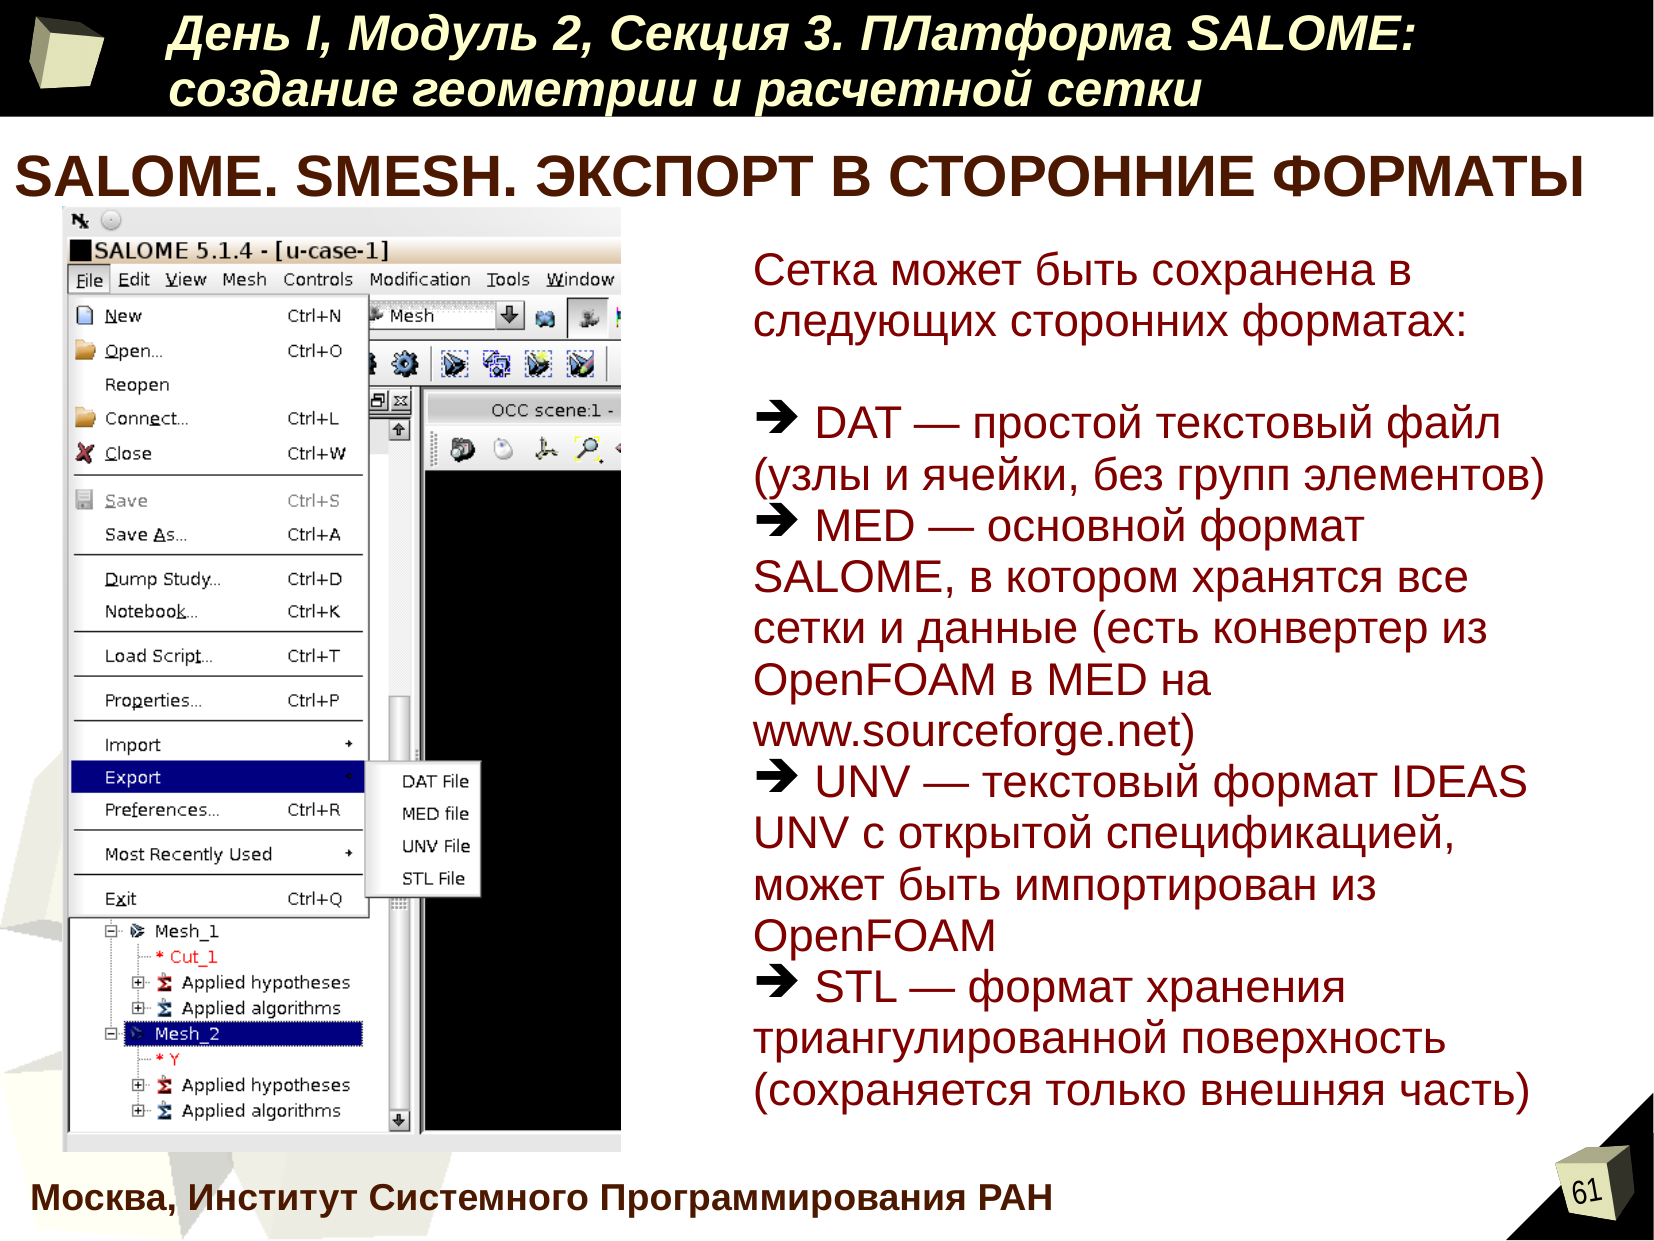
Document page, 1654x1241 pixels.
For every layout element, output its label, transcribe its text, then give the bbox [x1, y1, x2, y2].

text_box SALOME. SMESH. ЭКСПОРТ В СТОРОННИЕ ФОРМАТЫ [0, 136, 1654, 217]
text_box Сетка может быть сохранена в следующих сторонних форматах: DAT — простой текстовый файл (узлы и ячейки, без групп элементов) MED — основной формат SALOME, в котором хранятся все сетки и данные (есть конвертер из OpenFOAM в MED на www.sourceforge.net) UNV — текстовый формат IDEAS UNV с открытой спецификацией, может быть импортирован из OpenFOAM STL — формат хранения триангулированной поверхность (сохраняется только внешняя часть) [738, 236, 1565, 1123]
picture [464, 1193, 472, 1198]
picture [0, 206, 621, 1241]
